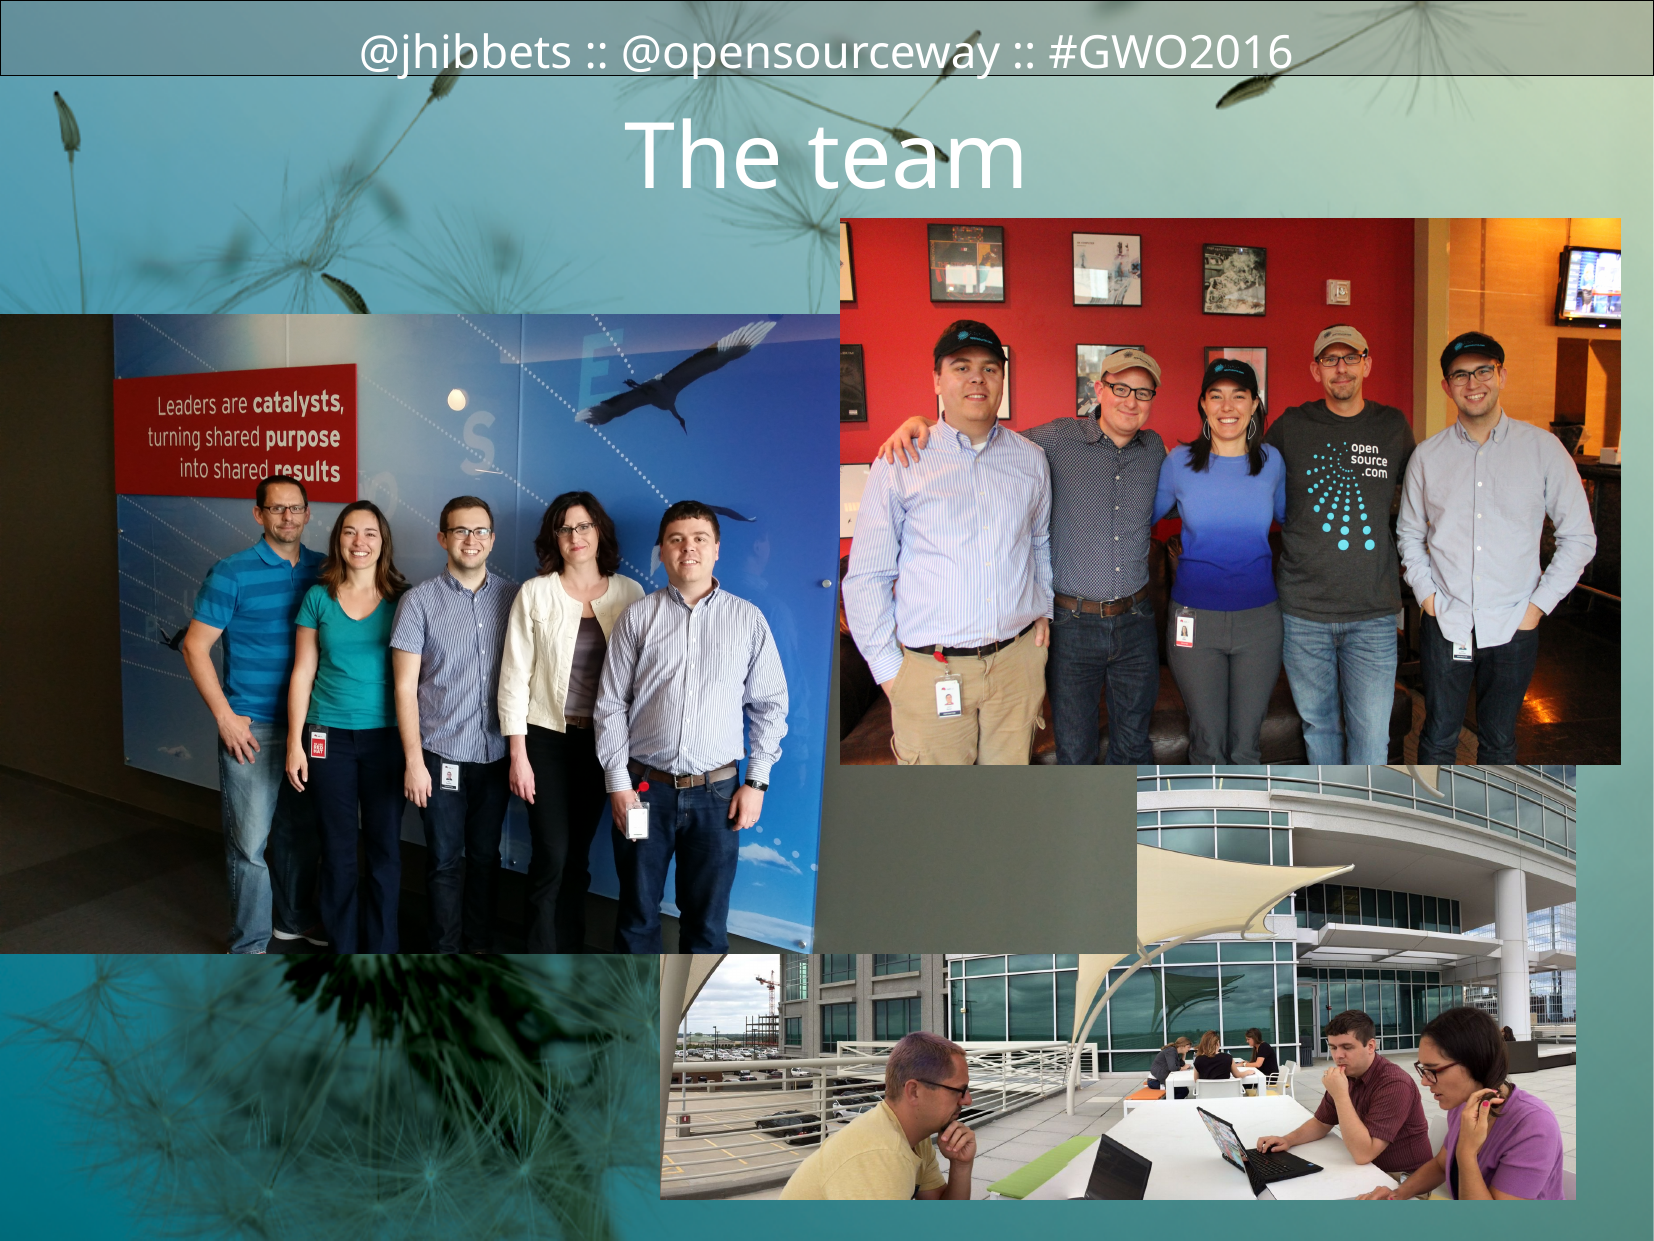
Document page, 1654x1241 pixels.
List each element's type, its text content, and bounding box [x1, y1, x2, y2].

title The team [82, 49, 1571, 257]
picture [0, 76, 1654, 1241]
